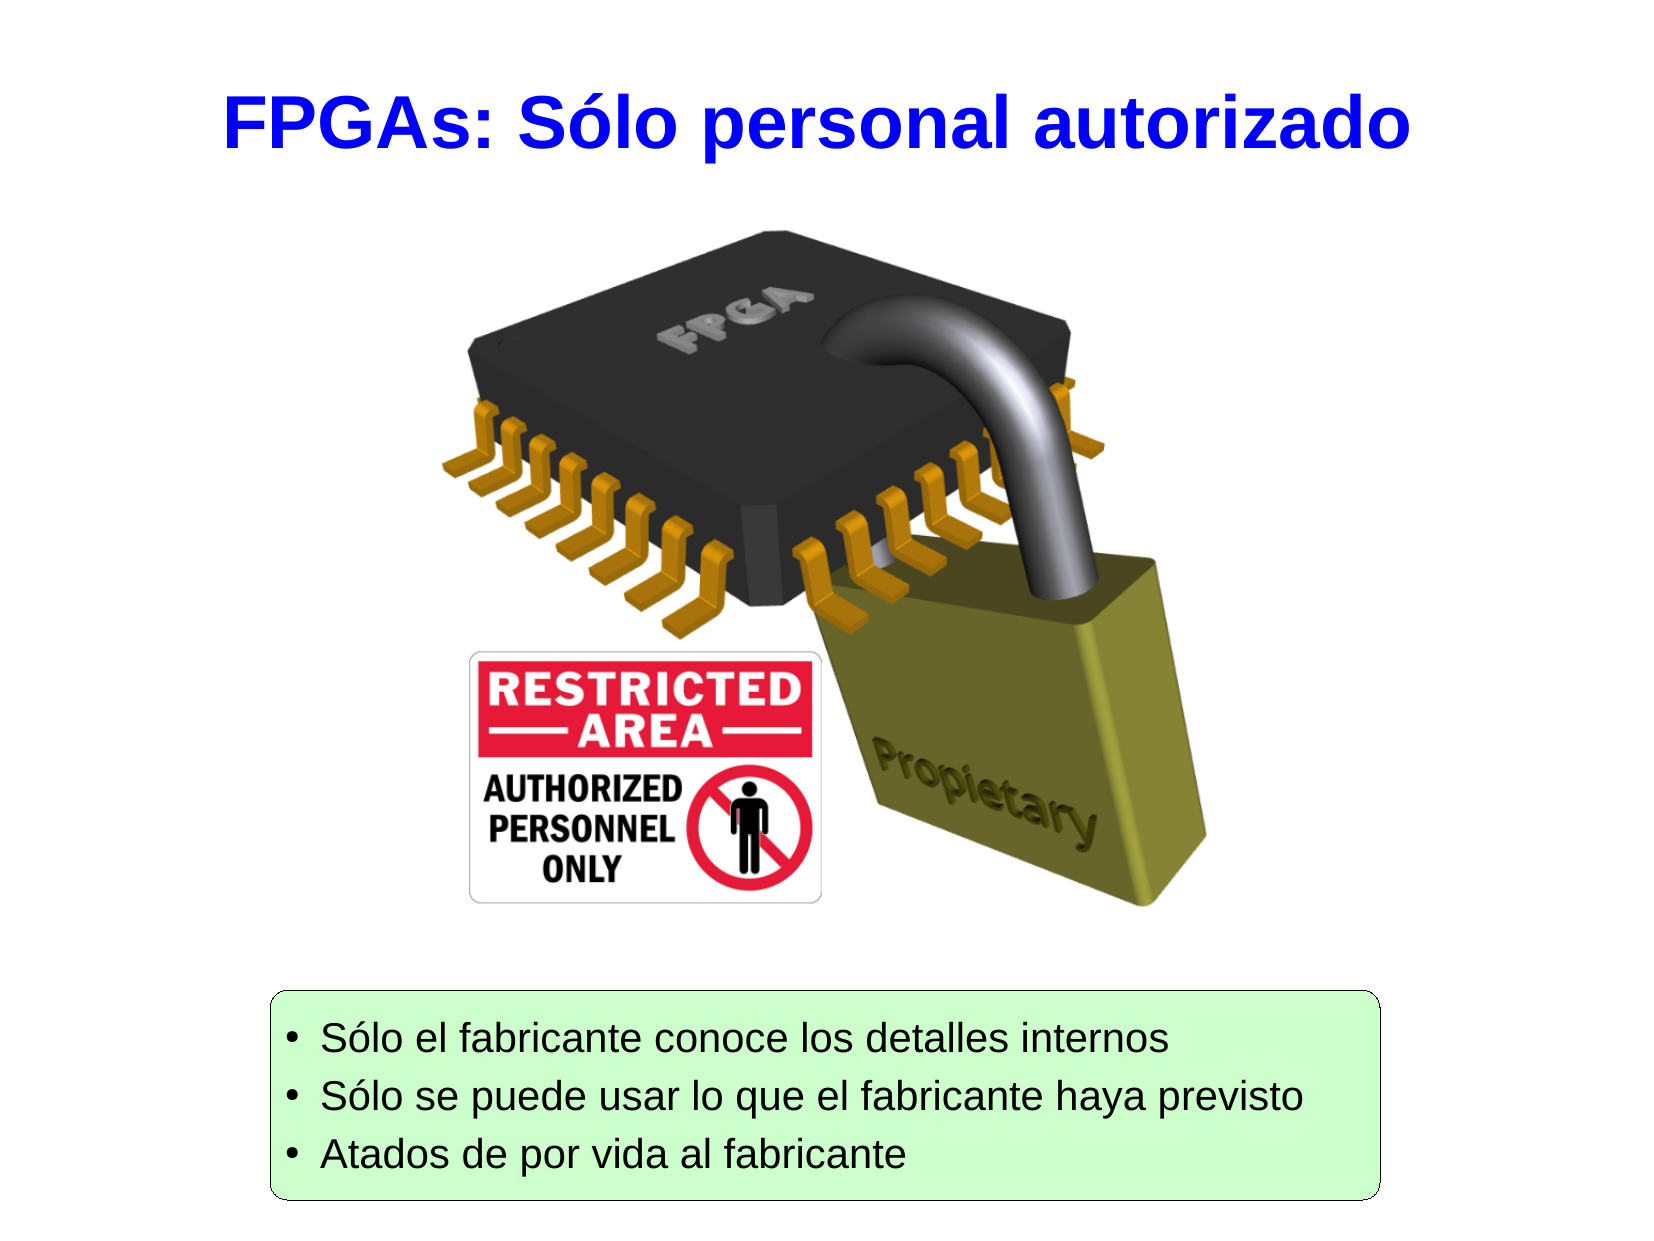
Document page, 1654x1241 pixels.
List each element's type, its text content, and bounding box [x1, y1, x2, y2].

text_box [270, 990, 1381, 1201]
text_box Sólo el fabricante conoce los detalles internos Sólo se puede usar lo que el fabricante haya previsto Atados de por vida al fabricante [270, 1007, 1351, 1186]
picture [390, 211, 1258, 990]
text_box FPGAs: Sólo personal autorizado [90, 73, 1546, 211]
